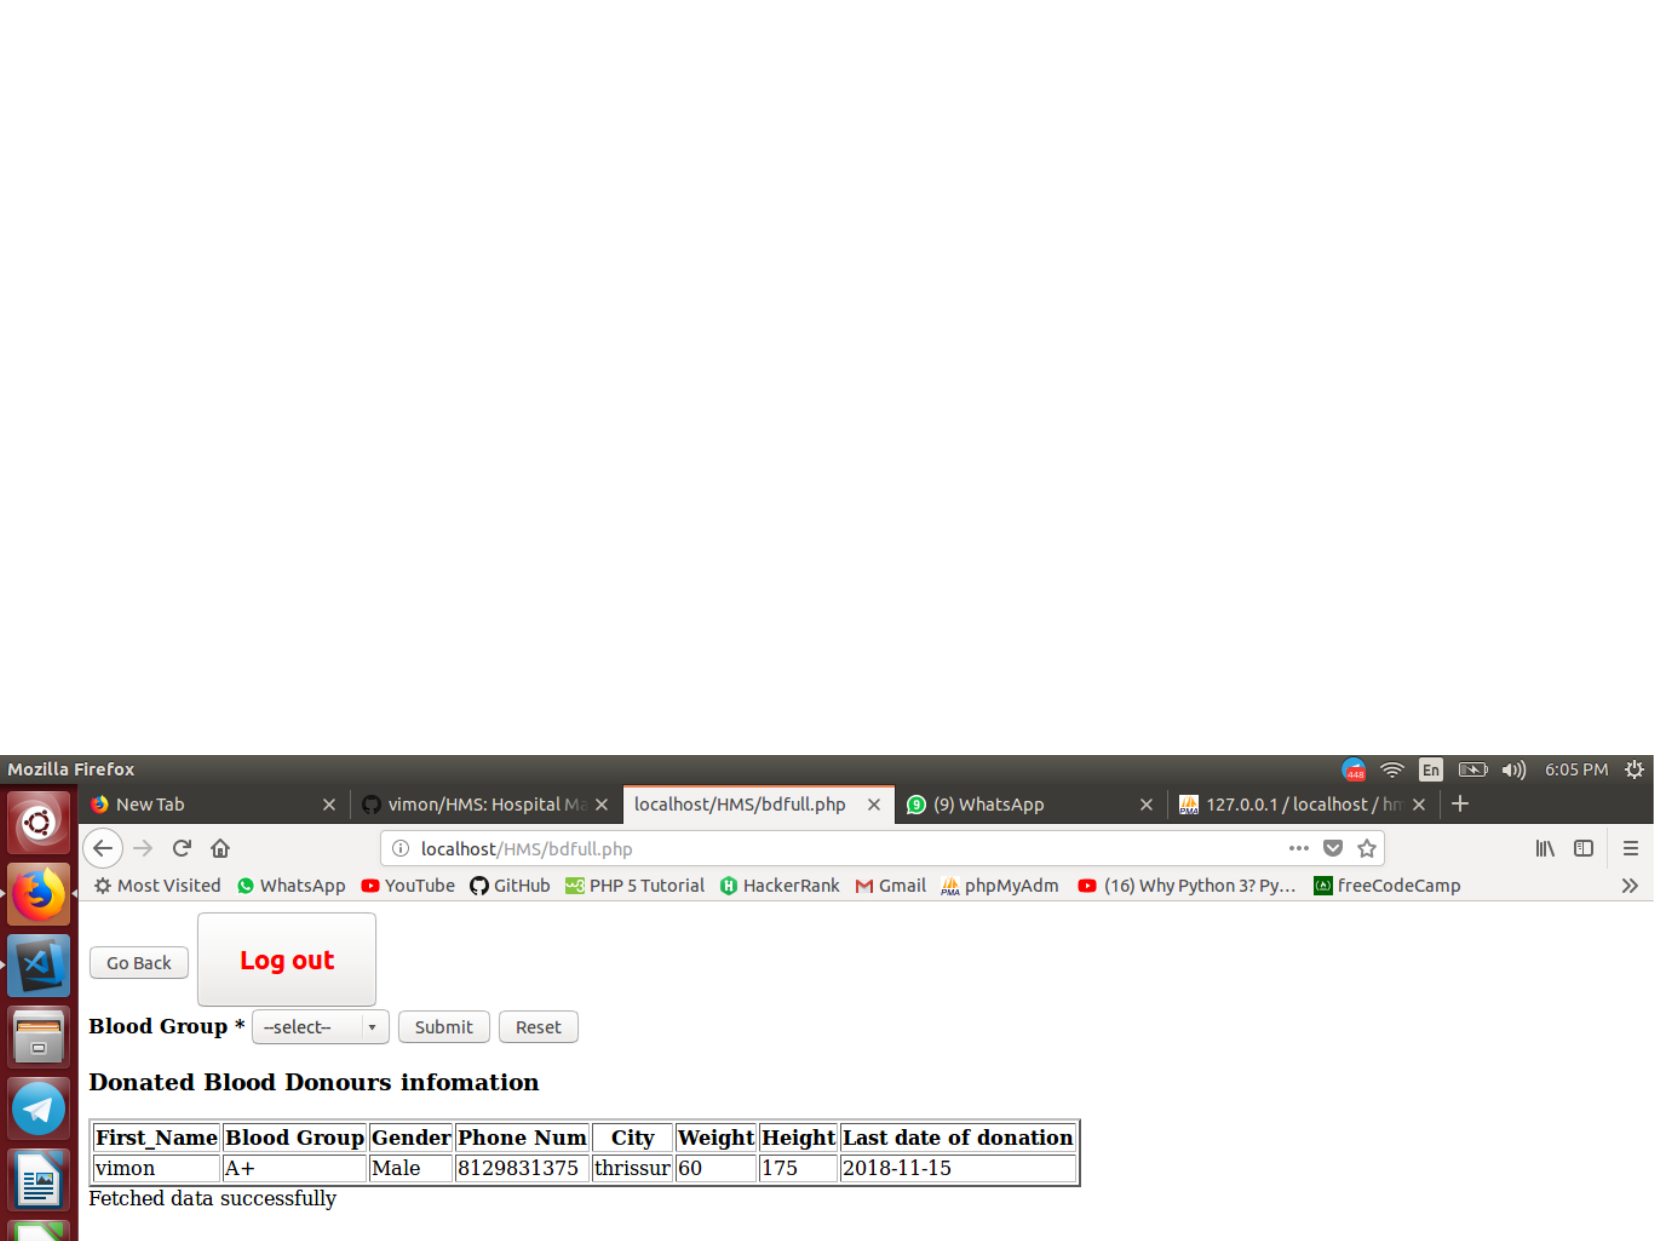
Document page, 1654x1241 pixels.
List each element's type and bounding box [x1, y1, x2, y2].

picture [0, 755, 1654, 1241]
